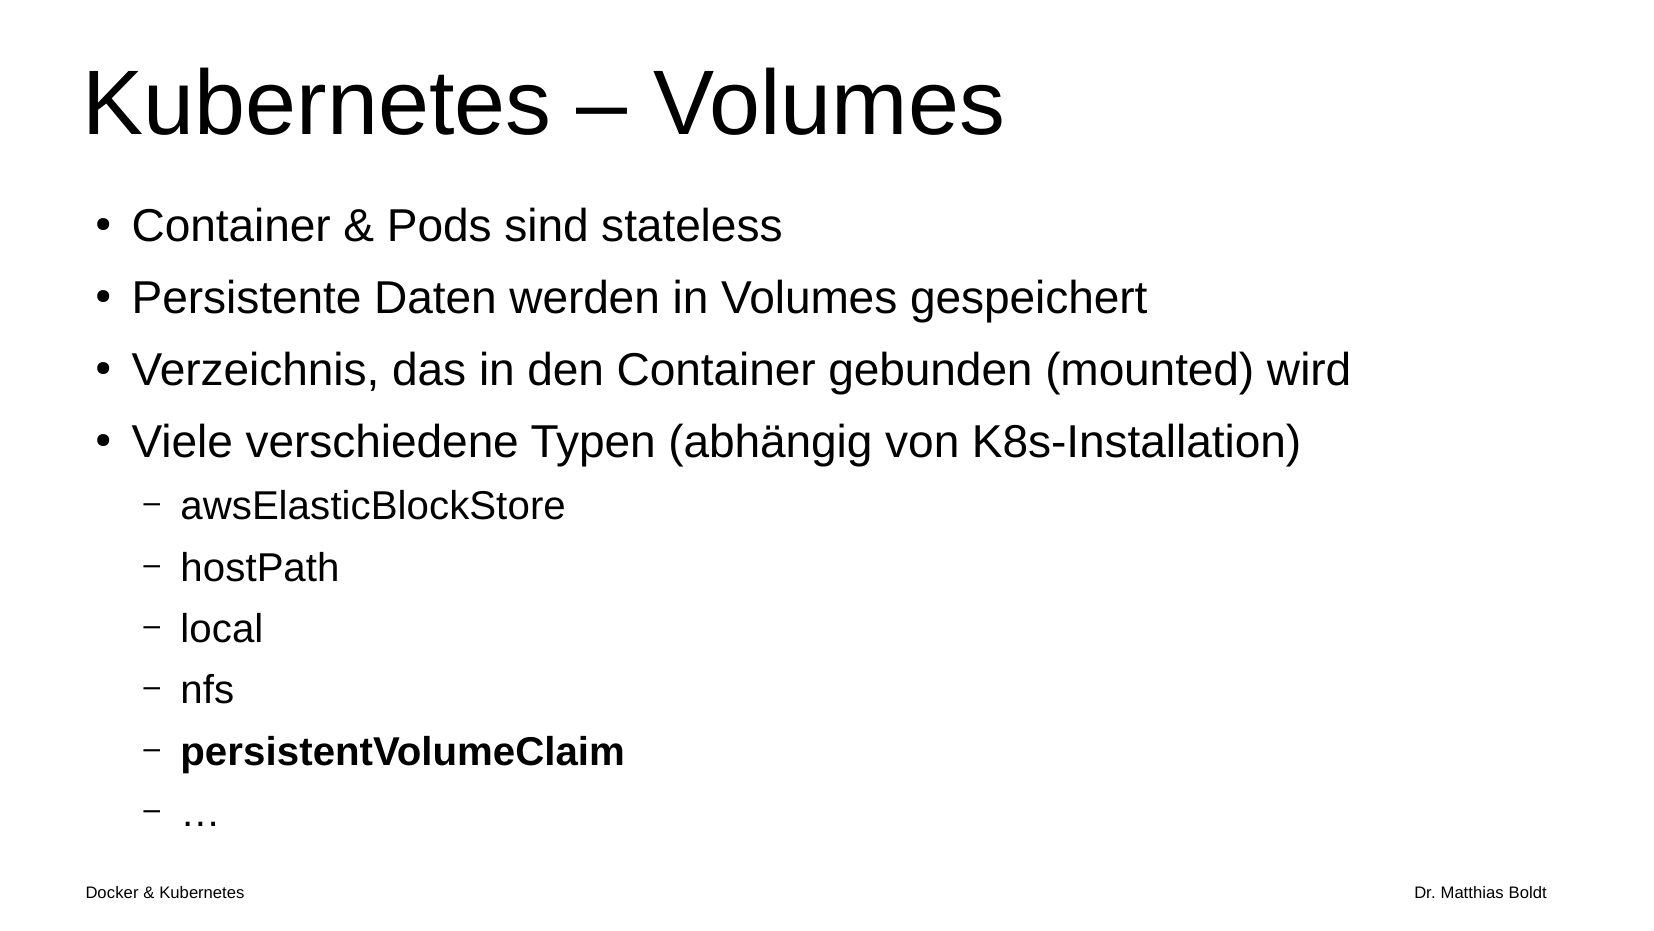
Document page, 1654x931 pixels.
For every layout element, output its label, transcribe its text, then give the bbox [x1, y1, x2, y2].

title Kubernetes – Volumes [82, 25, 1571, 181]
text_box Docker & Kubernetes Dr. Matthias Boldt [70, 875, 1563, 910]
list Container & Pods sind stateless Persistente Daten werden in Volumes gespeichert Verzeichnis, das in den Container gebunden (mounted) wird Viele verschiedene Typen (abhängig von K8s-Installation) awsElasticBlockStore hostPath local nfs persistentVolumeClaim … [82, 199, 1571, 845]
